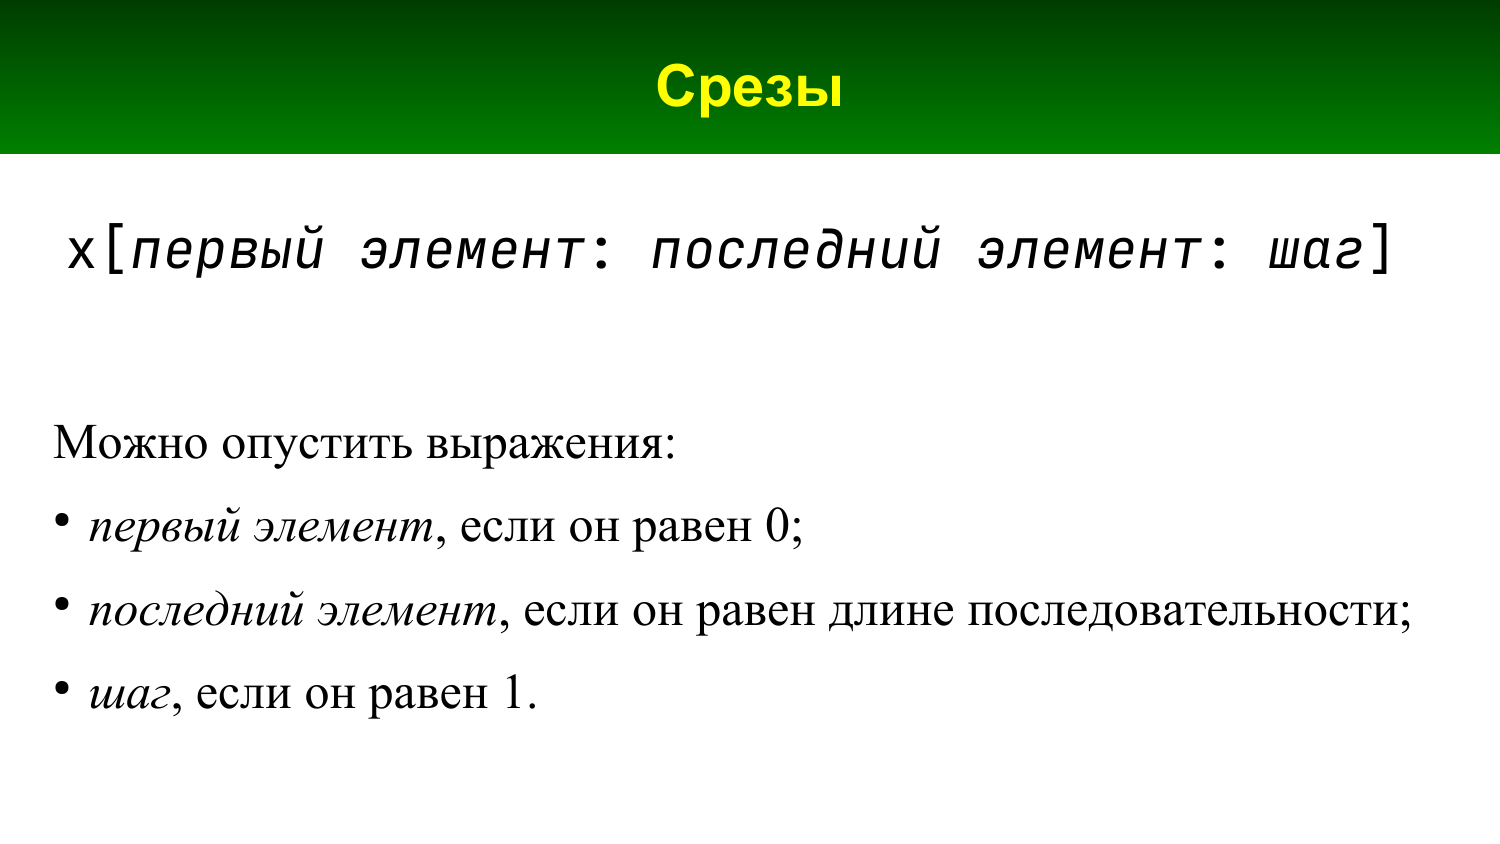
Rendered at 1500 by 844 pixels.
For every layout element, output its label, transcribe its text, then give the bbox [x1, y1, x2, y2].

text_box x[первый элемент: последний элемент: шаг] [65, 206, 1416, 319]
title Срезы [75, 11, 1426, 154]
text_box Можно опустить выражения: первый элемент, если он равен 0; последний элемент, если он равен длине последовательности; шаг, если он равен 1. [53, 400, 1428, 727]
